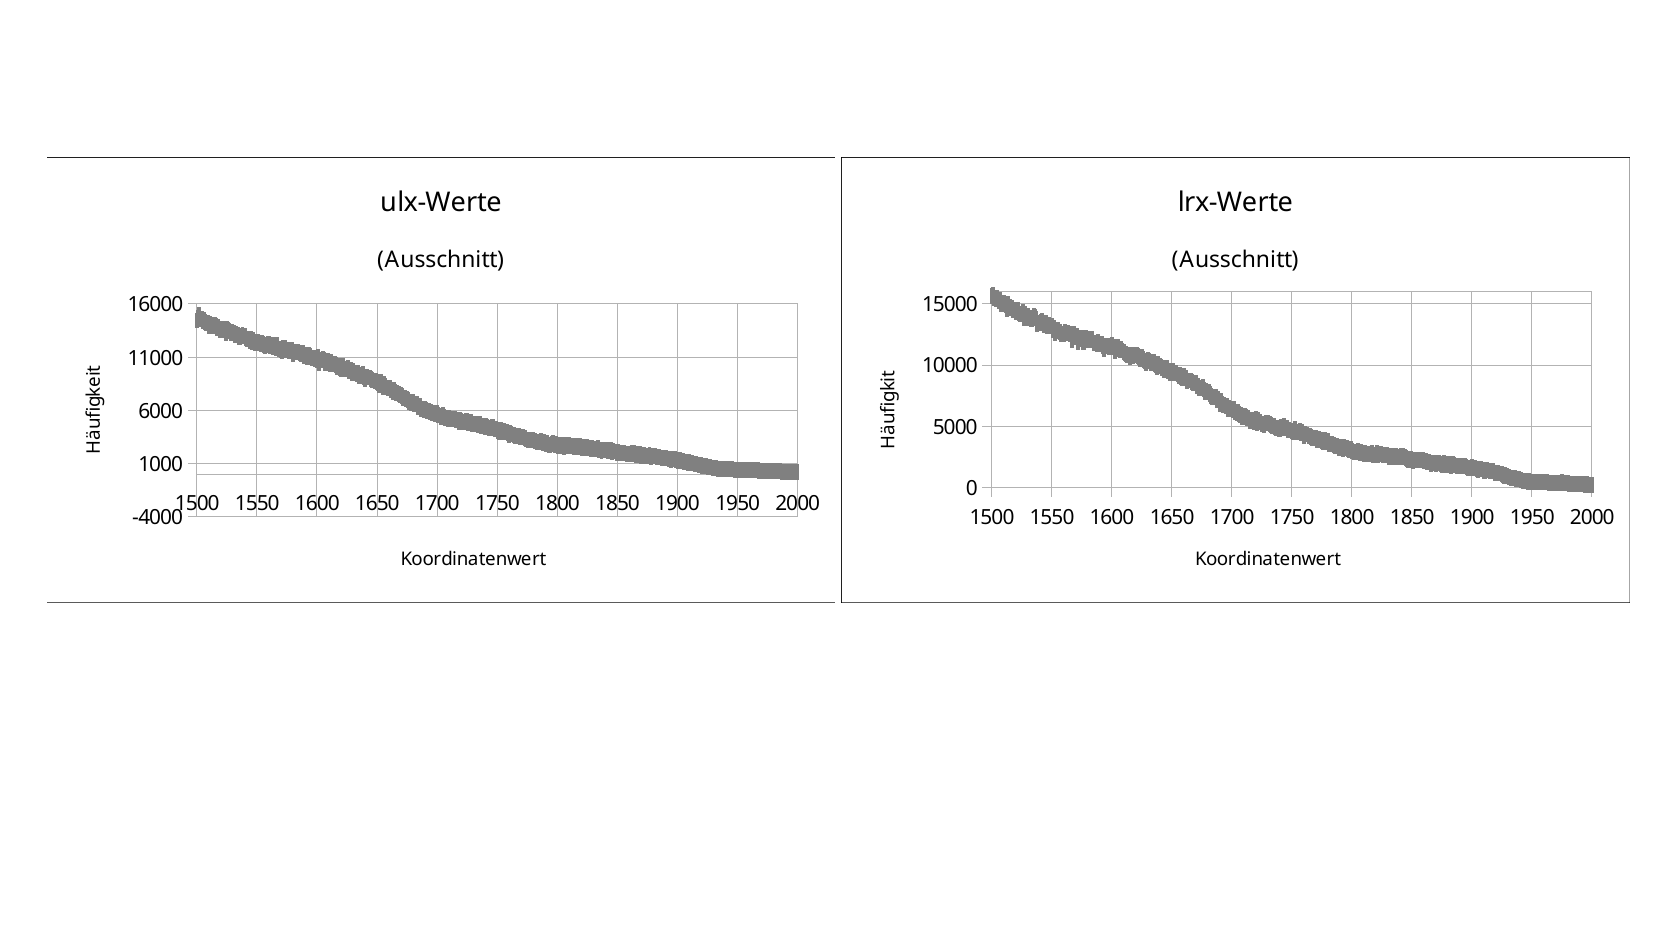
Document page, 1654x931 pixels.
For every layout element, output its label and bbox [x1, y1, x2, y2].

chart [841, 157, 1630, 603]
chart [47, 157, 835, 603]
